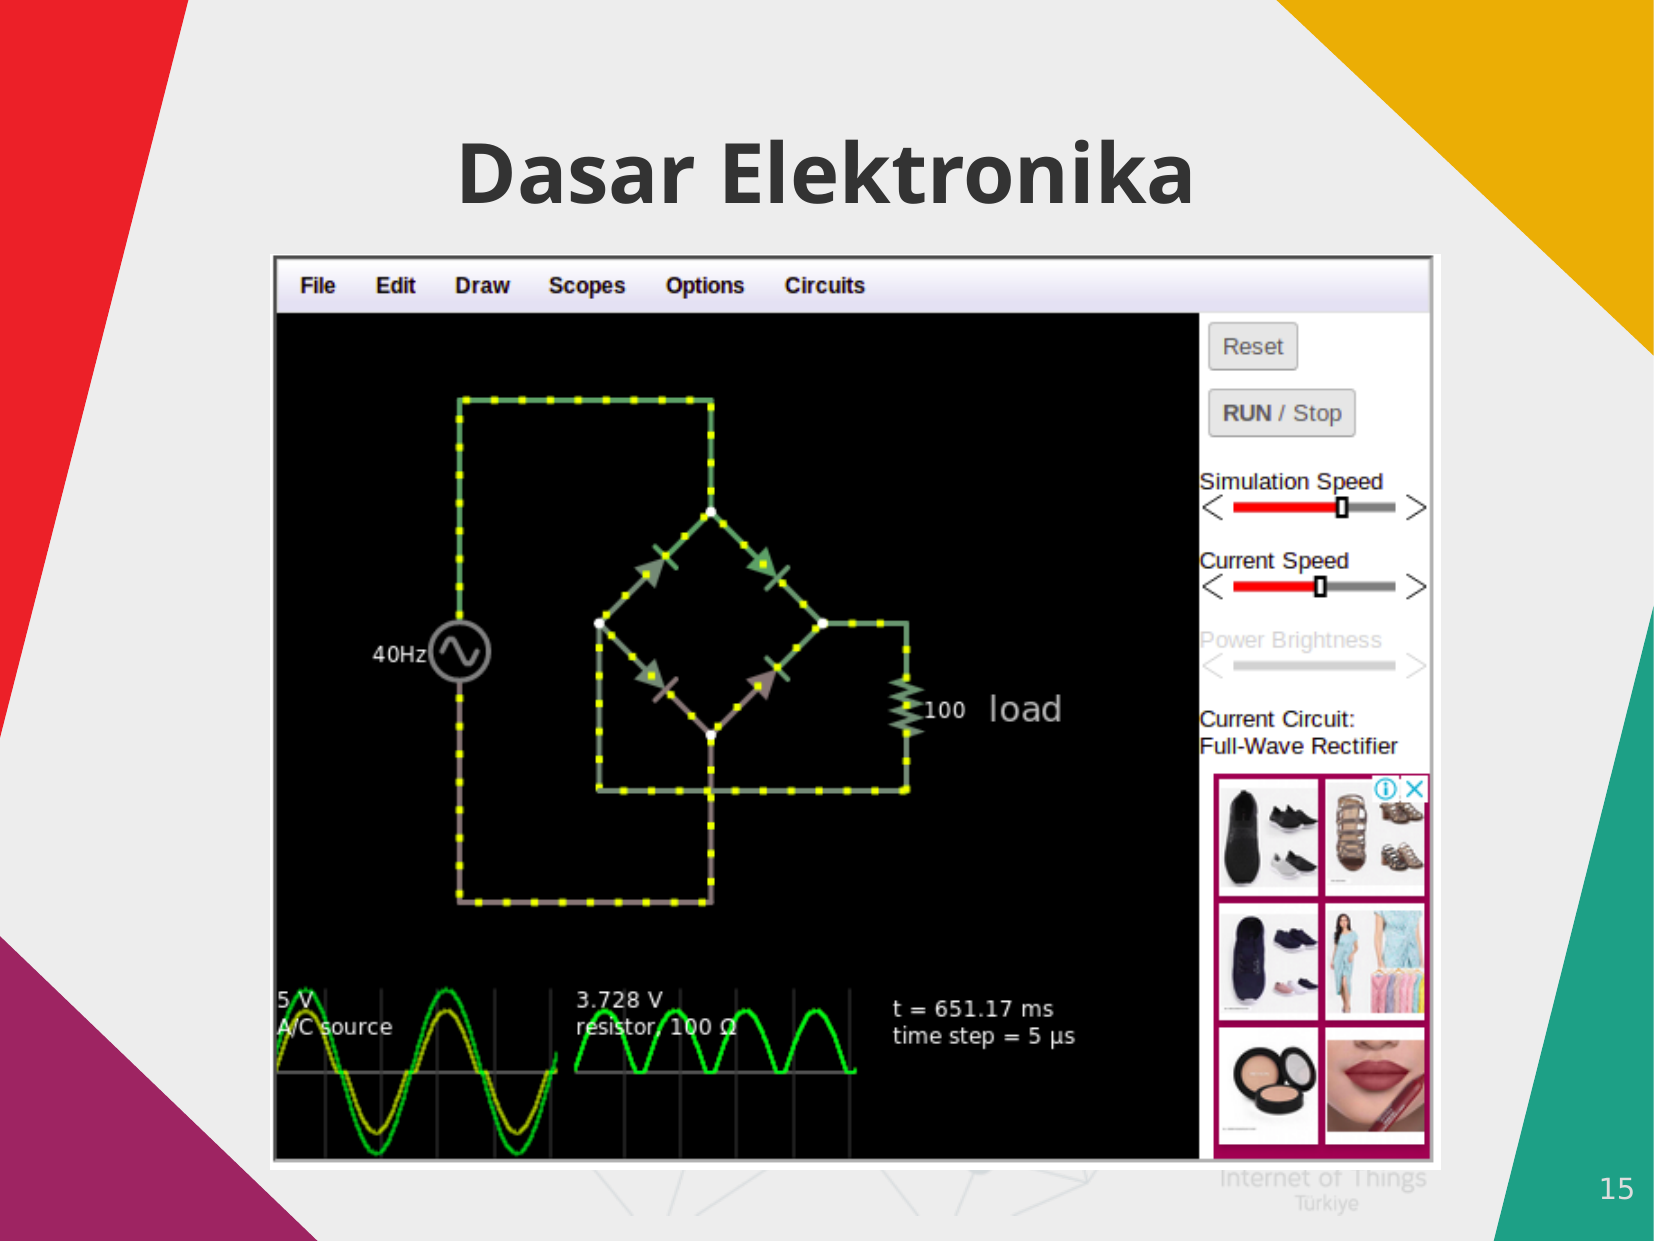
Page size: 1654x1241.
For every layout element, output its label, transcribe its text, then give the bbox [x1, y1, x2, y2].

picture [221, 254, 1441, 1216]
title Dasar Elektronika [114, 73, 1539, 271]
